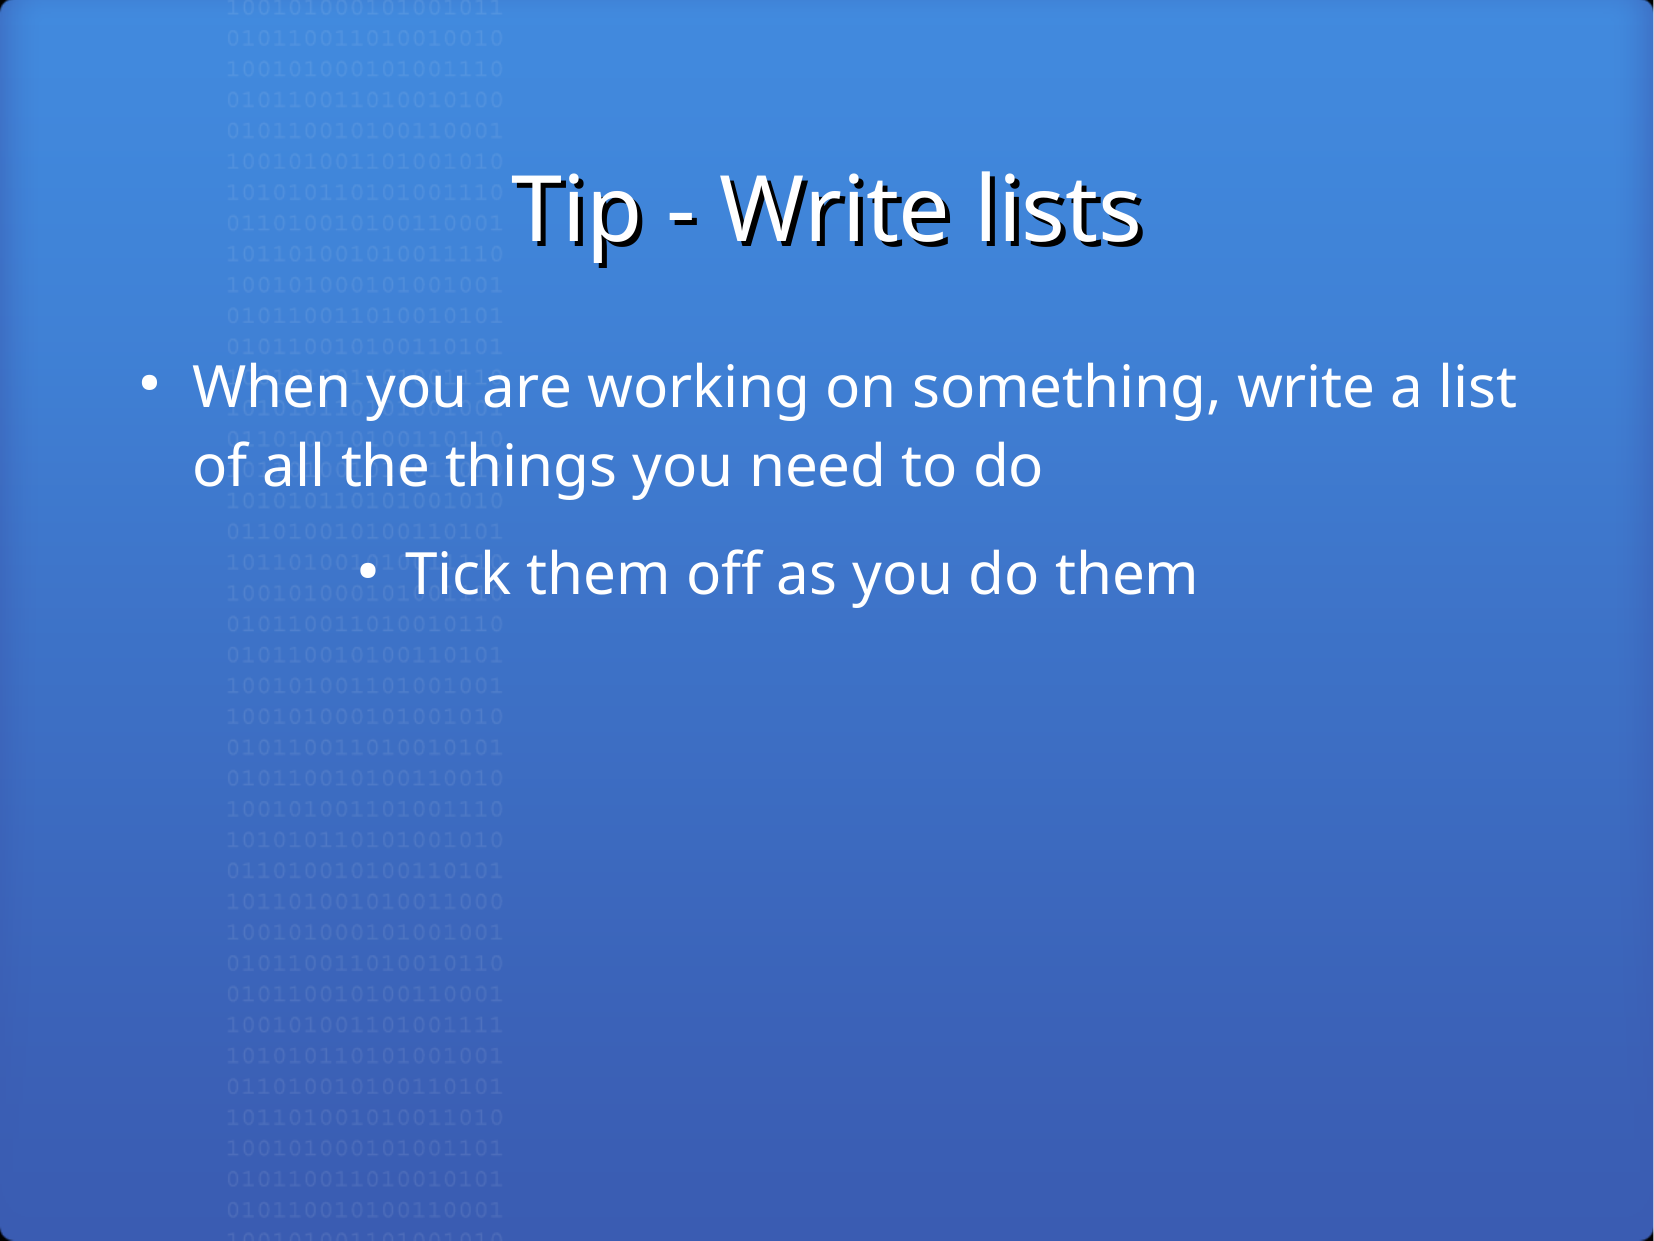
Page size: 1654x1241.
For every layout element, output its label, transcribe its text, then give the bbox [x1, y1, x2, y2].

picture [0, 0, 1654, 1241]
list When you are working on something, write a list of all the things you need to do Tick them off as you do them [121, 344, 1534, 1127]
title Tip - Write lists [121, 102, 1534, 310]
